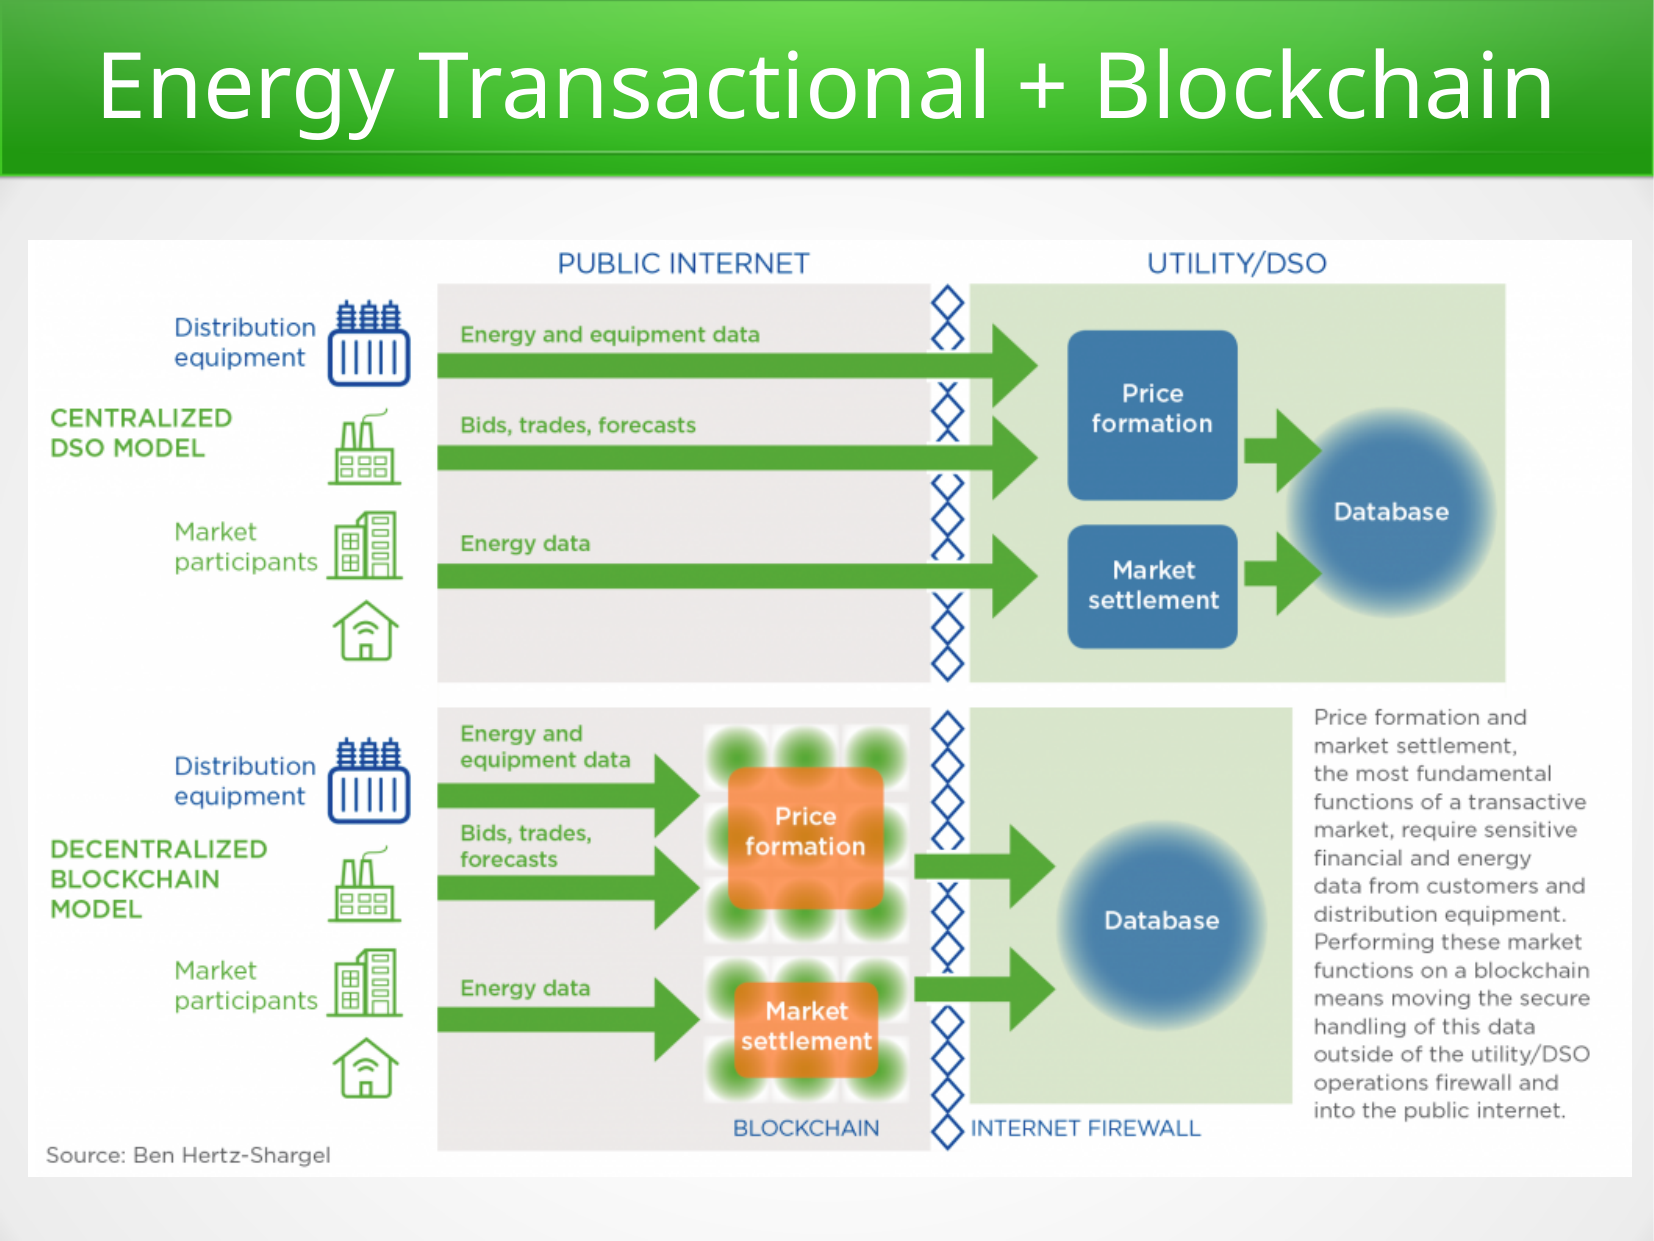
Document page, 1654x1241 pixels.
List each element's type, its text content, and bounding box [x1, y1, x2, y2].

title Energy Transactional + Blockchain [82, 11, 1571, 154]
picture [0, 0, 1654, 1241]
